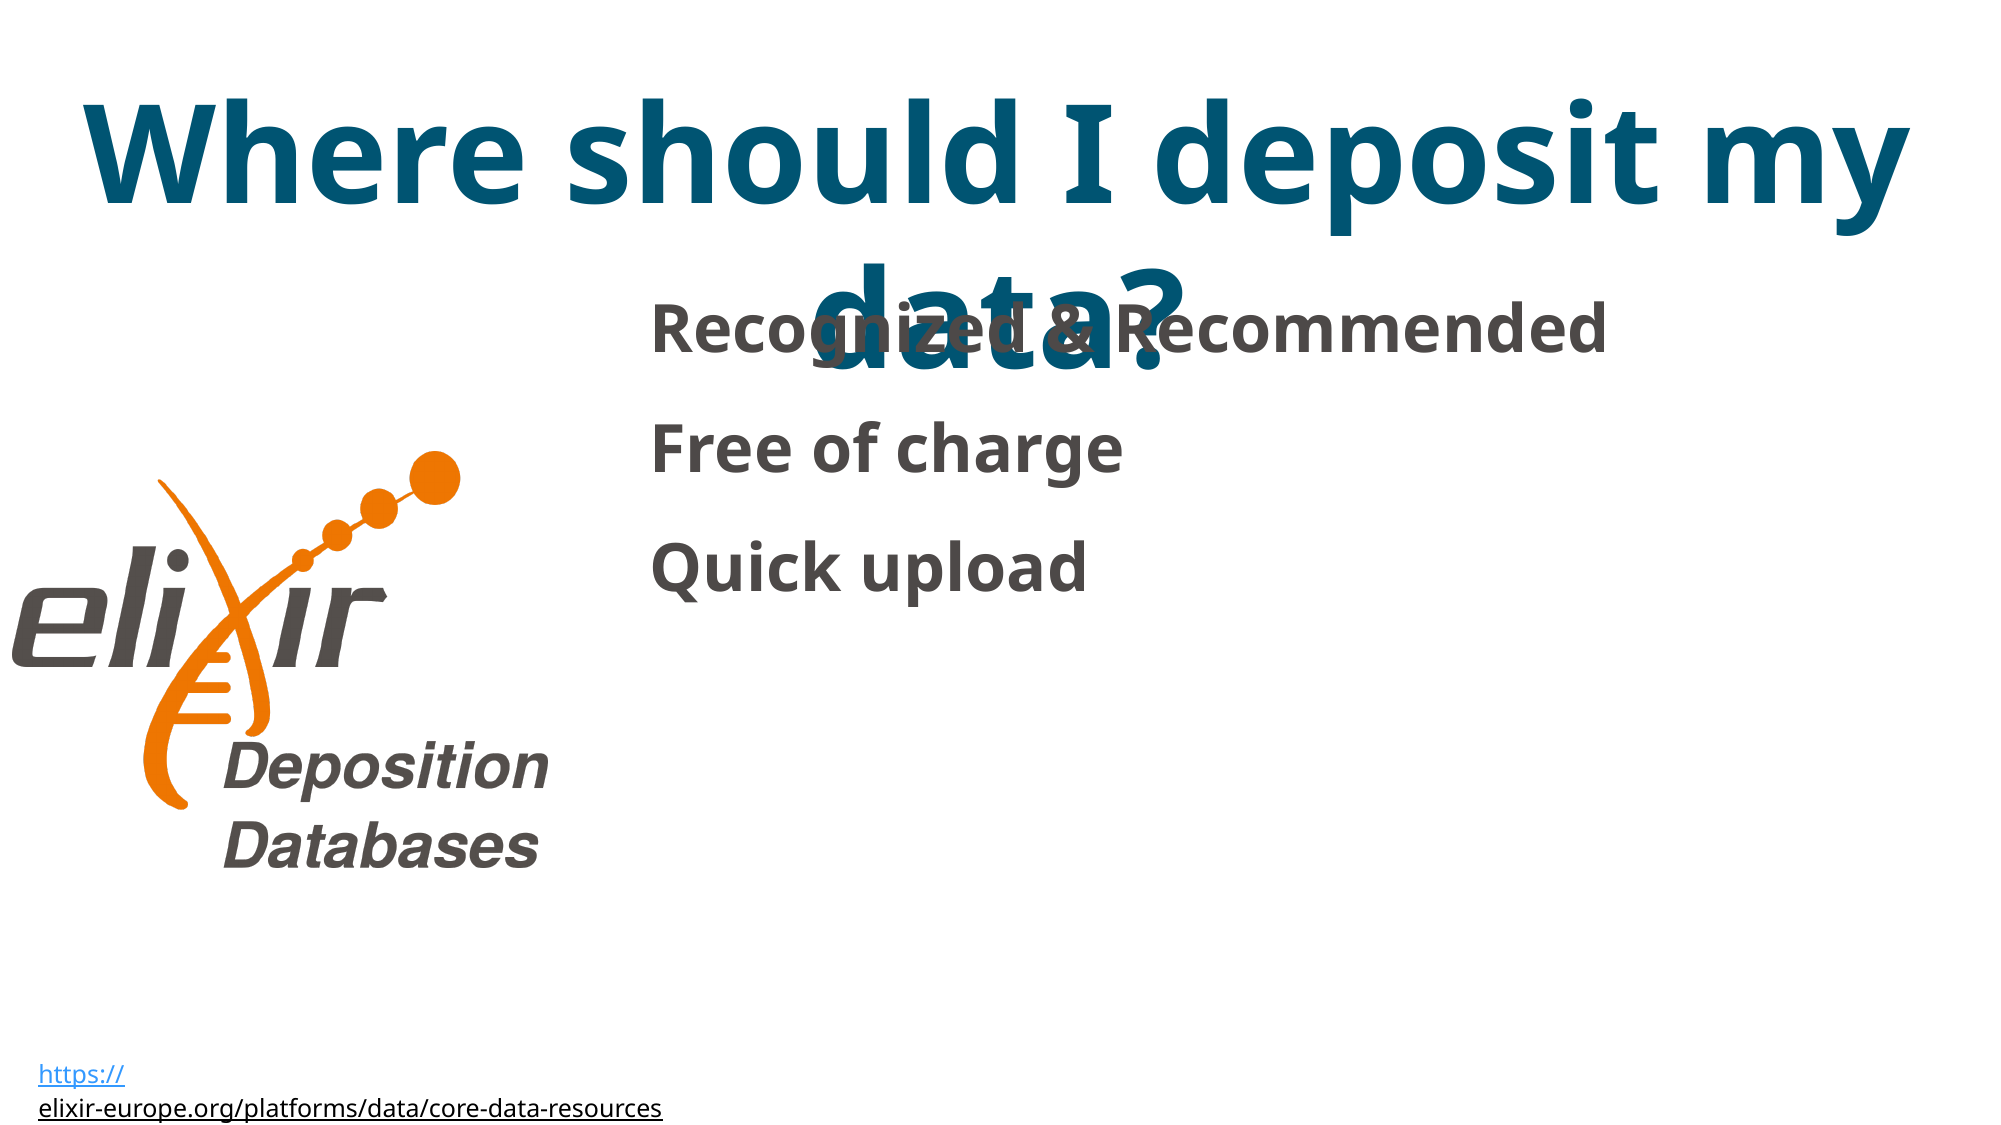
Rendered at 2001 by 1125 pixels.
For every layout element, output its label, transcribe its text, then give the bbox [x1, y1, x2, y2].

text_box Where should I deposit my data? [0, 59, 2000, 252]
text_box Recognized & Recommended Free of charge Quick upload [634, 238, 2000, 993]
picture [12, 451, 548, 868]
text_box https://elixir-europe.org/platforms/data/core-data-resources https://elixir-europe.org/platforms/data/elixir-deposition-databases [23, 1051, 761, 1123]
